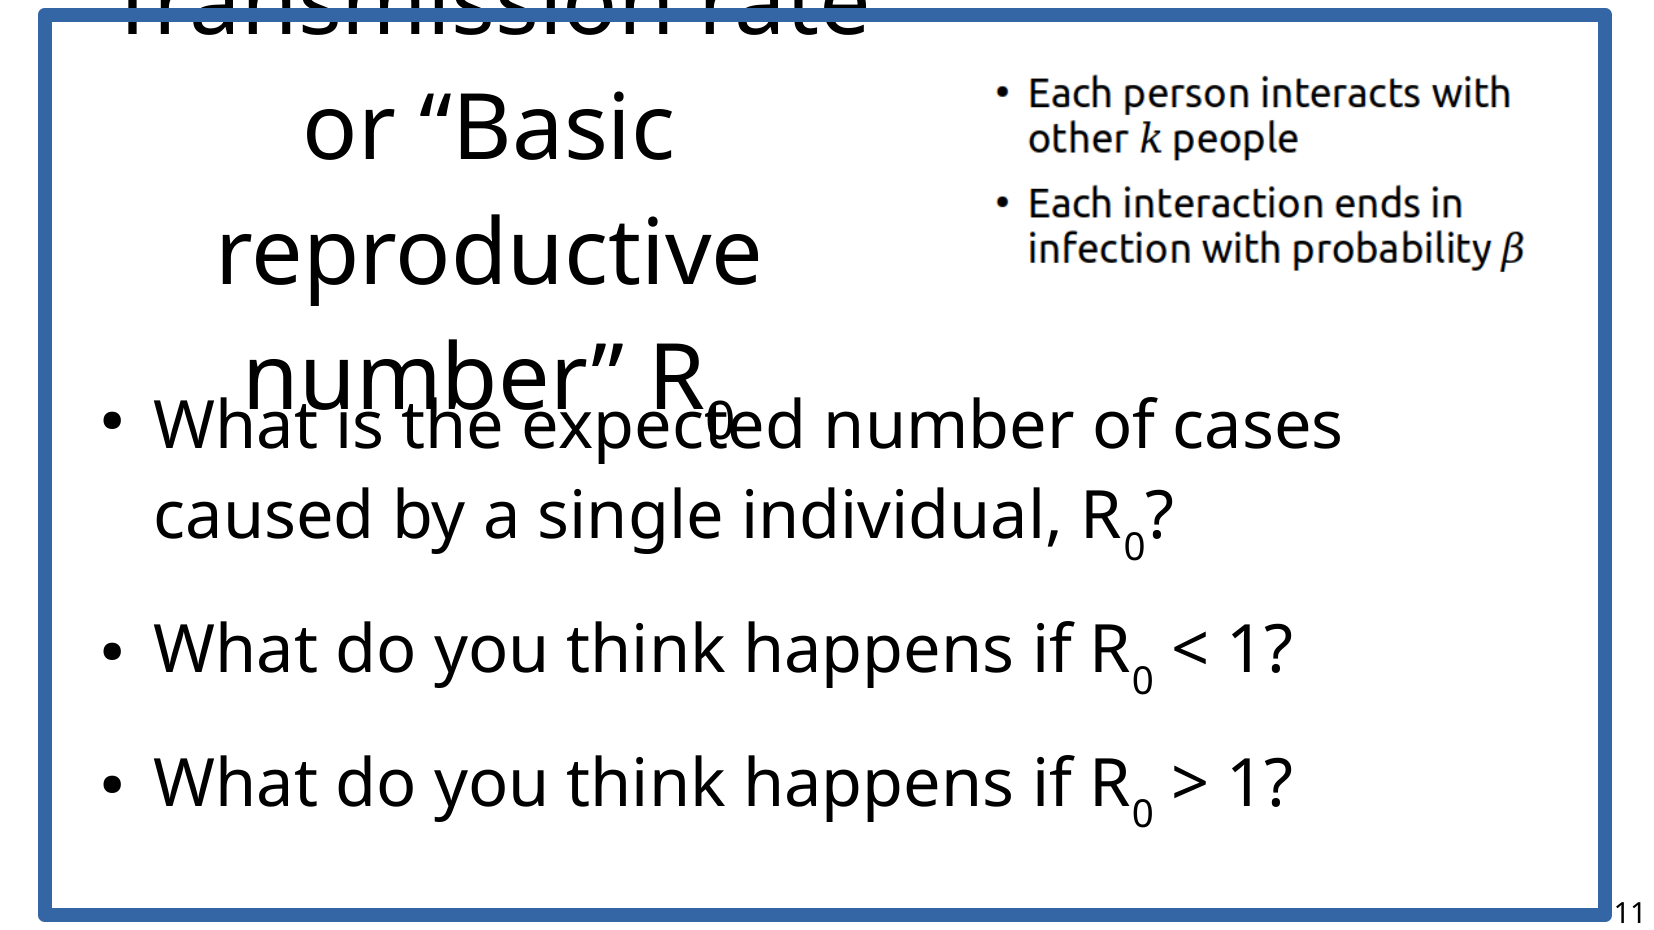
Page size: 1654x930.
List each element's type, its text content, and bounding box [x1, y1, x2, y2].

list What is the expected number of cases caused by a single individual, R0? What do you think happens if R0 < 1? What do you think happens if R0 > 1? [82, 377, 1571, 855]
title Transmission rate or “Basic reproductive number” R0 [65, 29, 914, 362]
picture [990, 58, 1546, 285]
